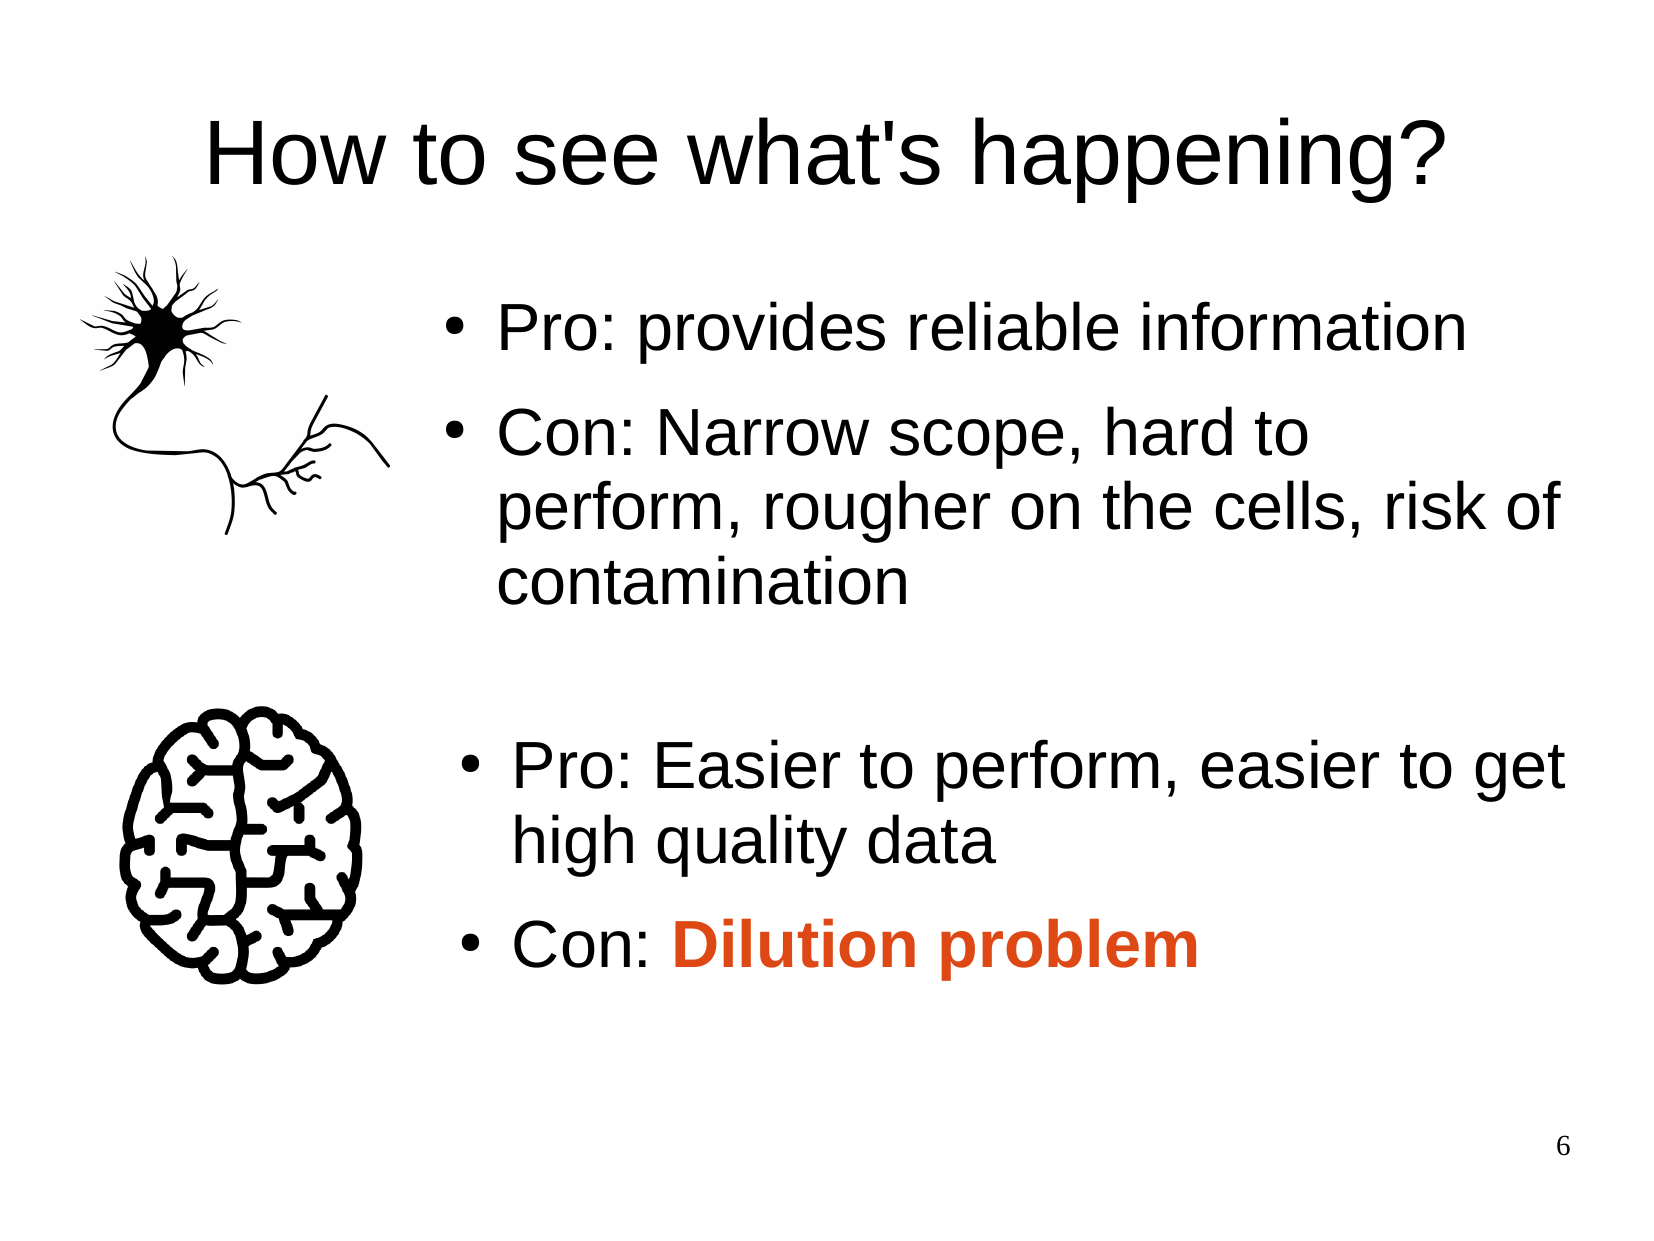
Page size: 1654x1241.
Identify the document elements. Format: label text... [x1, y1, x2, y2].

list Pro: Easier to perform, easier to get high quality data Con: Dilution problem [441, 728, 1587, 1201]
picture [85, 690, 395, 1000]
title How to see what's happening? [82, 49, 1571, 257]
list Pro: provides reliable information Con: Narrow scope, hard to perform, rougher on the cells, risk of contamination [425, 290, 1571, 674]
picture [80, 256, 390, 535]
